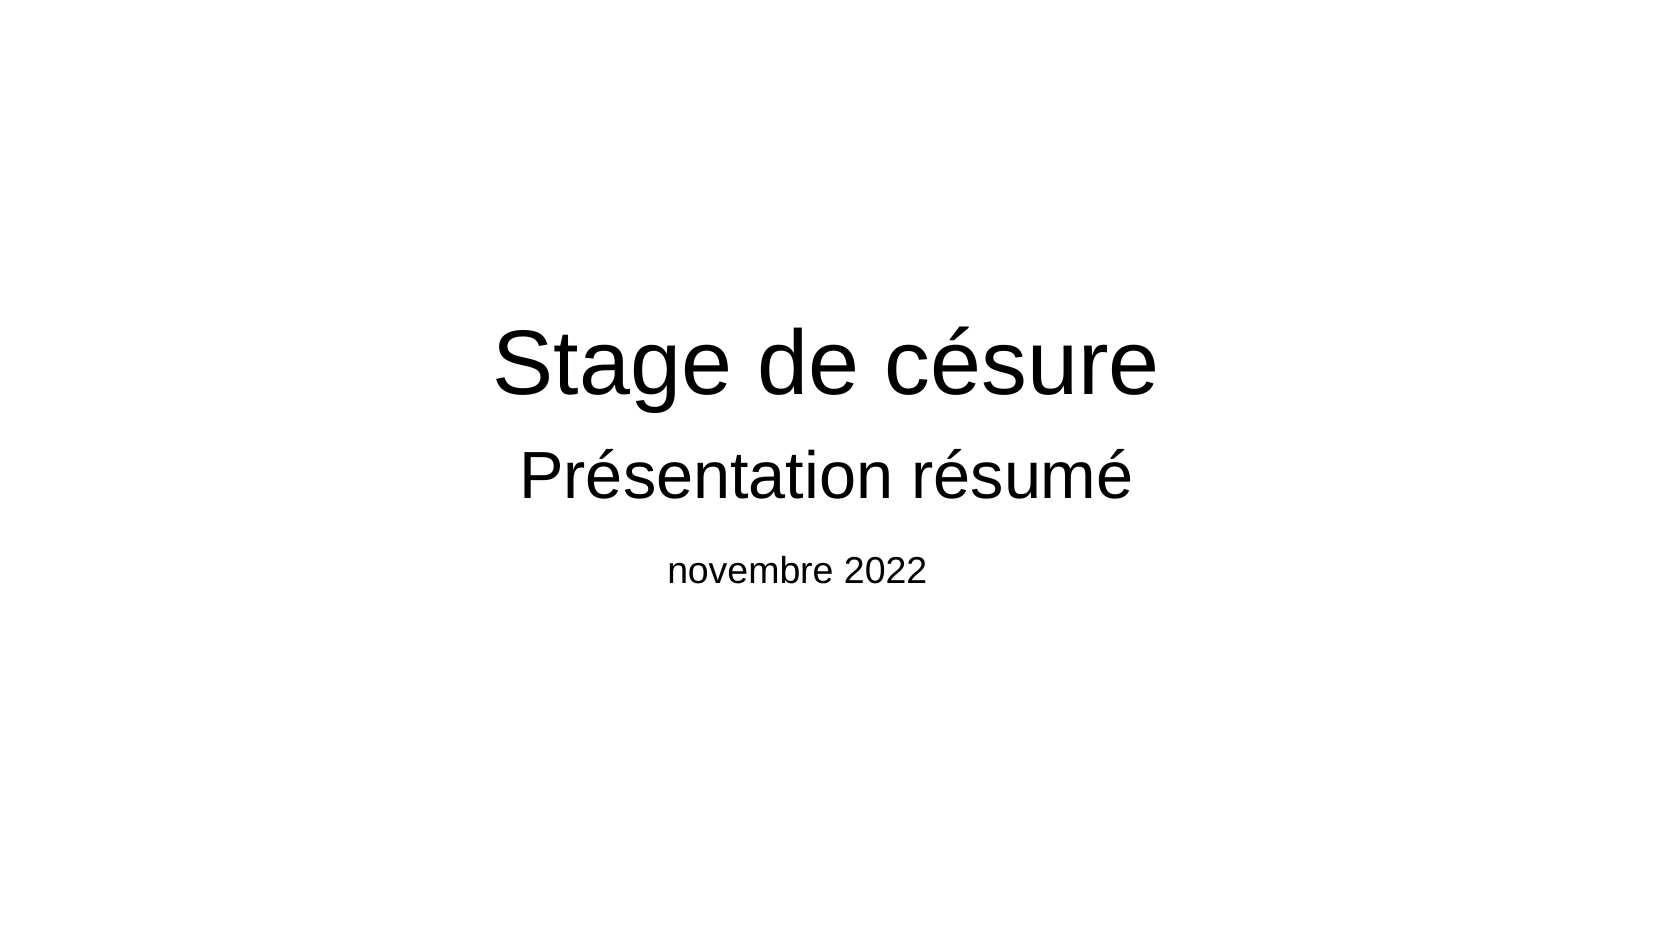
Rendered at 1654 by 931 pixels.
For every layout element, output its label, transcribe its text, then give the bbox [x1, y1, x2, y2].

subtitle Présentation résumé [82, 205, 1571, 746]
text_box novembre 2022 [667, 549, 963, 592]
